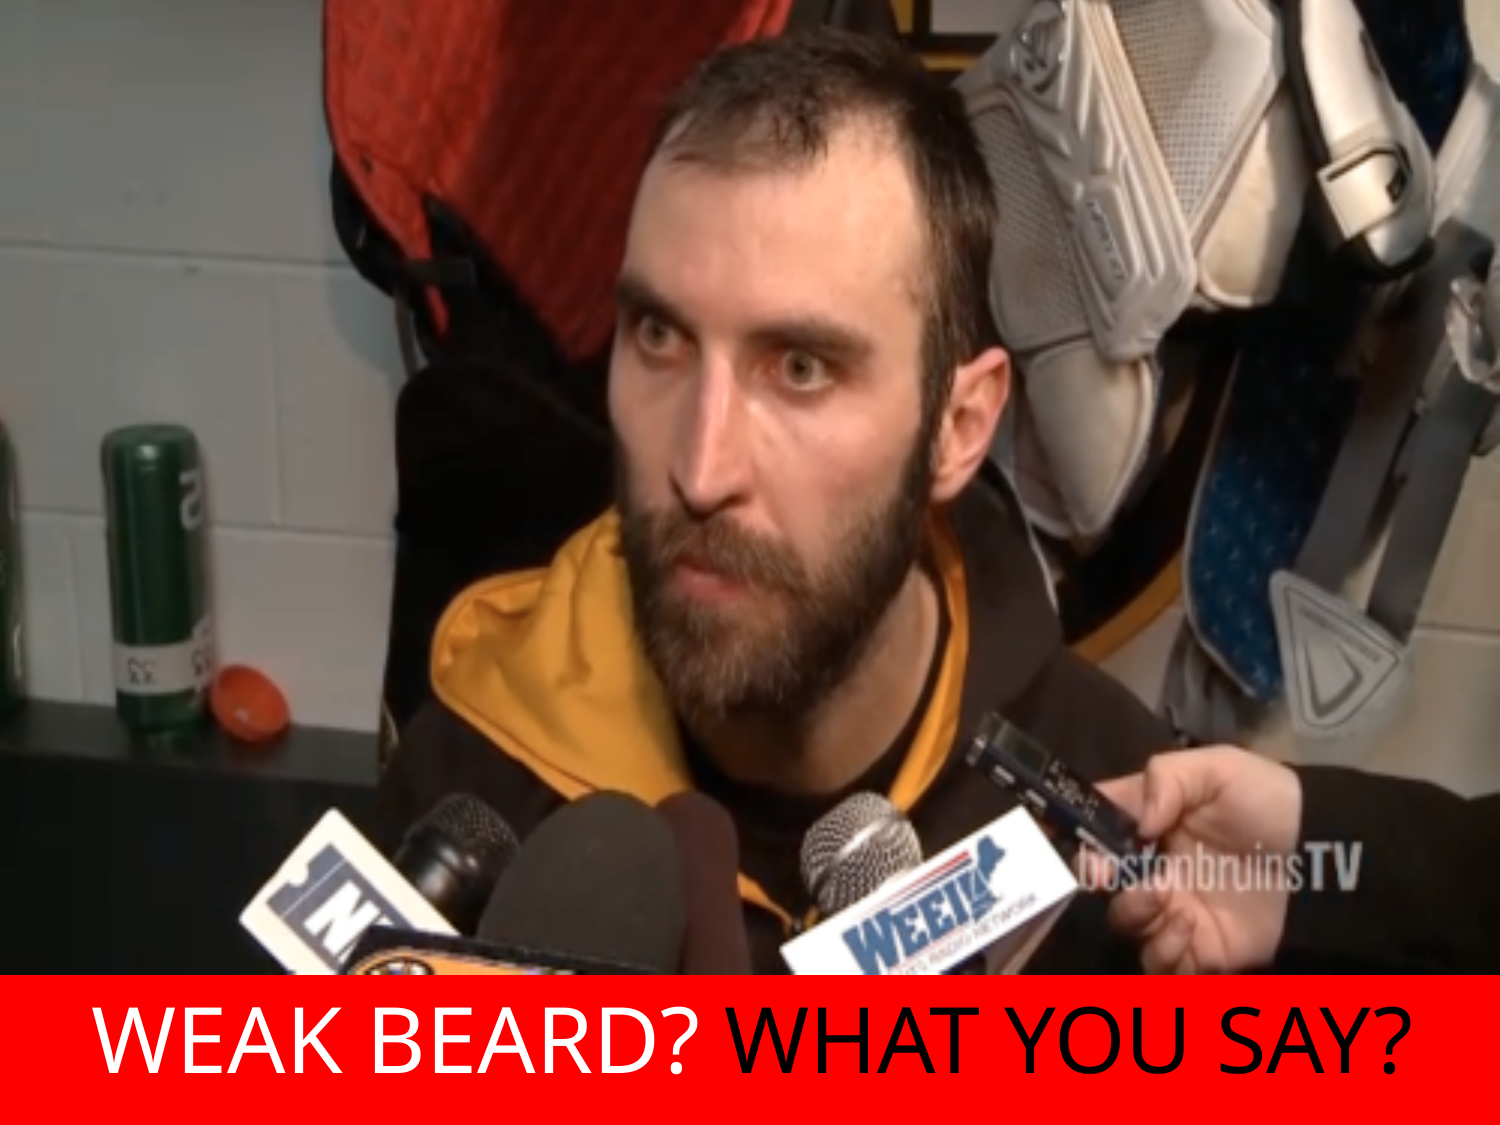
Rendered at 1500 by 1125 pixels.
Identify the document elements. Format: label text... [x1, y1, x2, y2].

list WEAK BEARD? WHAT YOU SAY? [28, 976, 1478, 1111]
picture [0, 0, 1500, 976]
